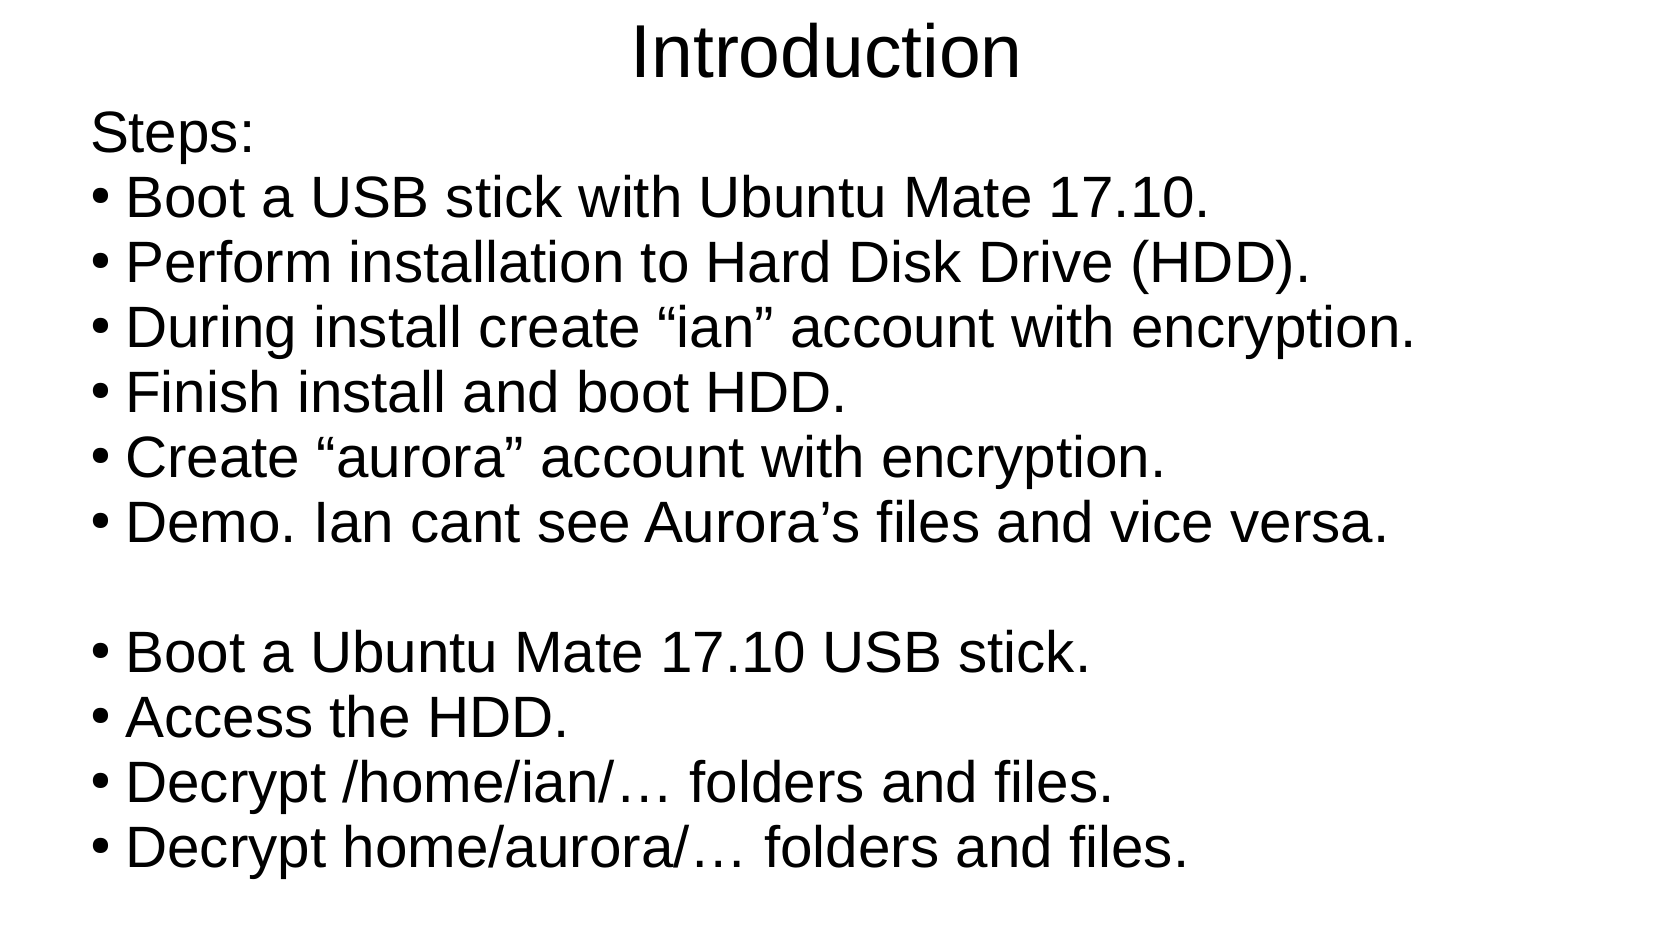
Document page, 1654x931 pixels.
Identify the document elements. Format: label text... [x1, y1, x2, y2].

subtitle Steps: Boot a USB stick with Ubuntu Mate 17.10. Perform installation to Hard Disk Drive (HDD). During install create “ian” account with encryption. Finish install and boot HDD. Create “aurora” account with encryption. Demo. Ian cant see Aurora’s files and vice versa. Boot a Ubuntu Mate 17.10 USB stick. Access the HDD. Decrypt /home/ian/… folders and files. Decrypt home/aurora/… folders and files. [90, 99, 1579, 931]
title Introduction [0, 8, 1654, 94]
